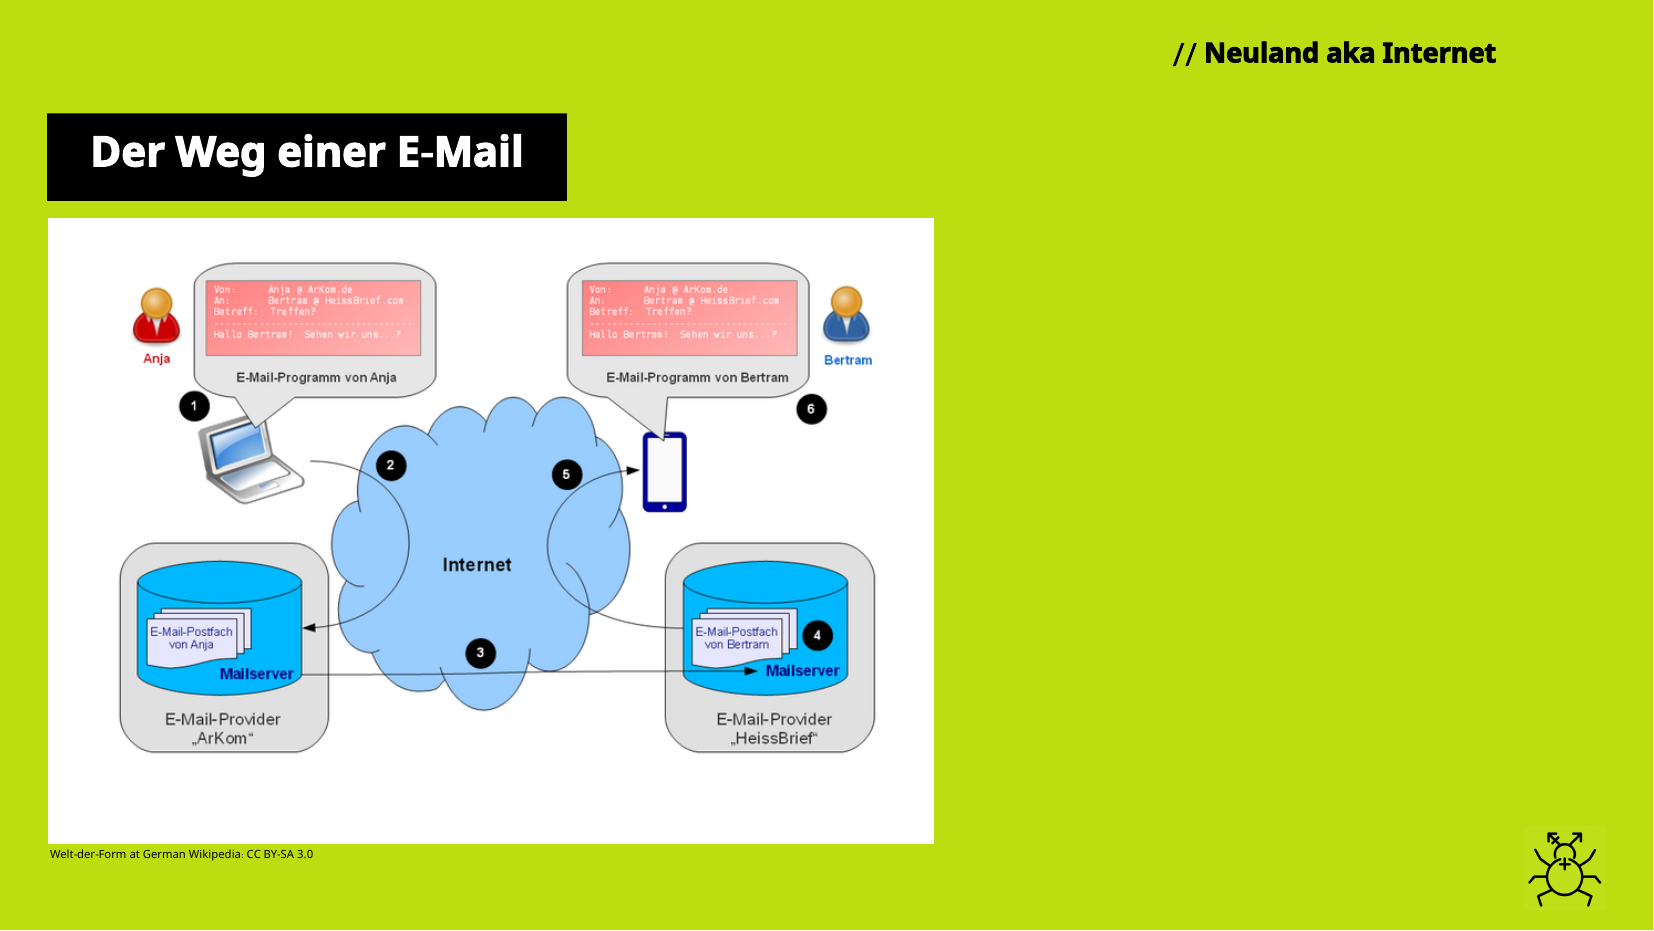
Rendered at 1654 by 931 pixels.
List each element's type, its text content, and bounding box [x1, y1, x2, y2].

picture [1523, 826, 1607, 910]
title Der Weg einer E-Mail [47, 113, 567, 201]
picture [48, 218, 934, 844]
text_box // Neuland aka Internet [1157, 24, 1630, 83]
text_box Welt-der-Form at German Wikipedia: CC BY-SA 3.0 [35, 838, 497, 891]
